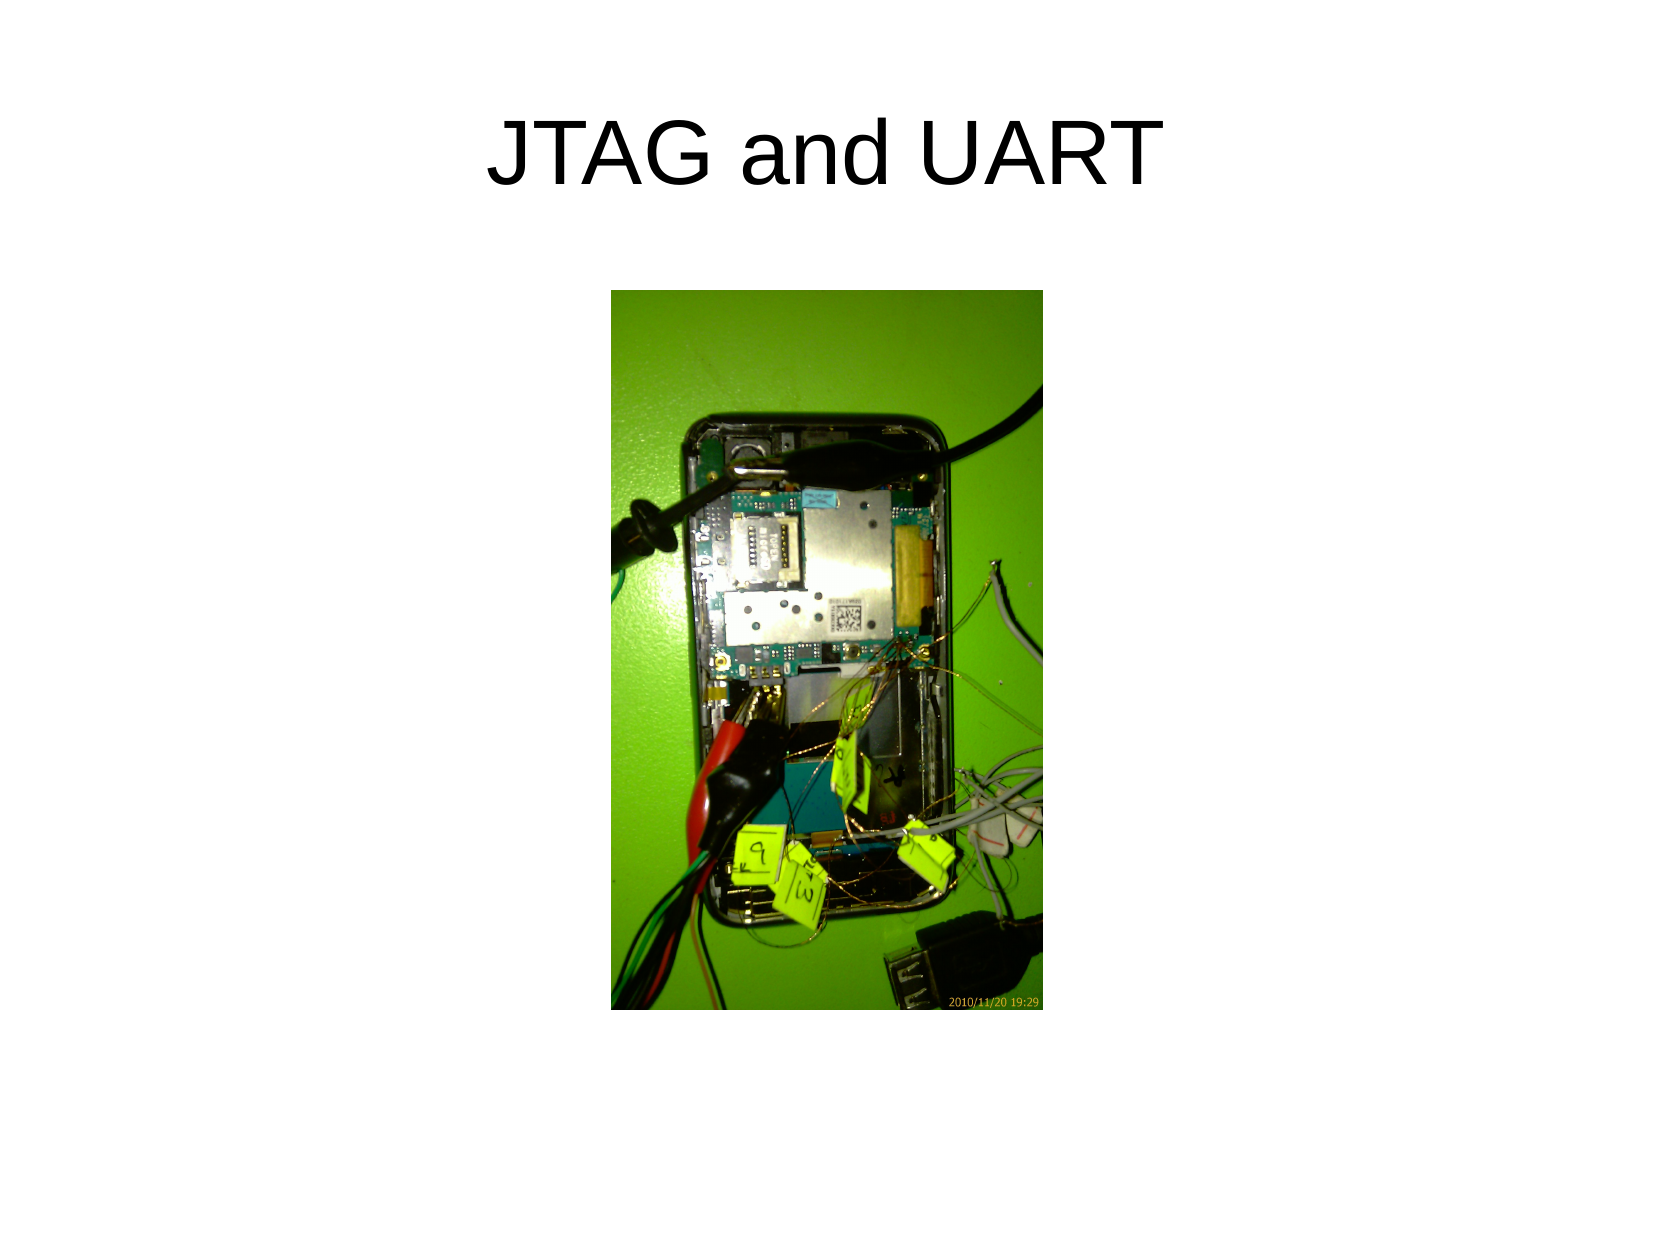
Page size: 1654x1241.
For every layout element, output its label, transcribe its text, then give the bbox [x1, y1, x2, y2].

picture [611, 290, 1043, 1010]
title JTAG and UART [82, 49, 1571, 257]
